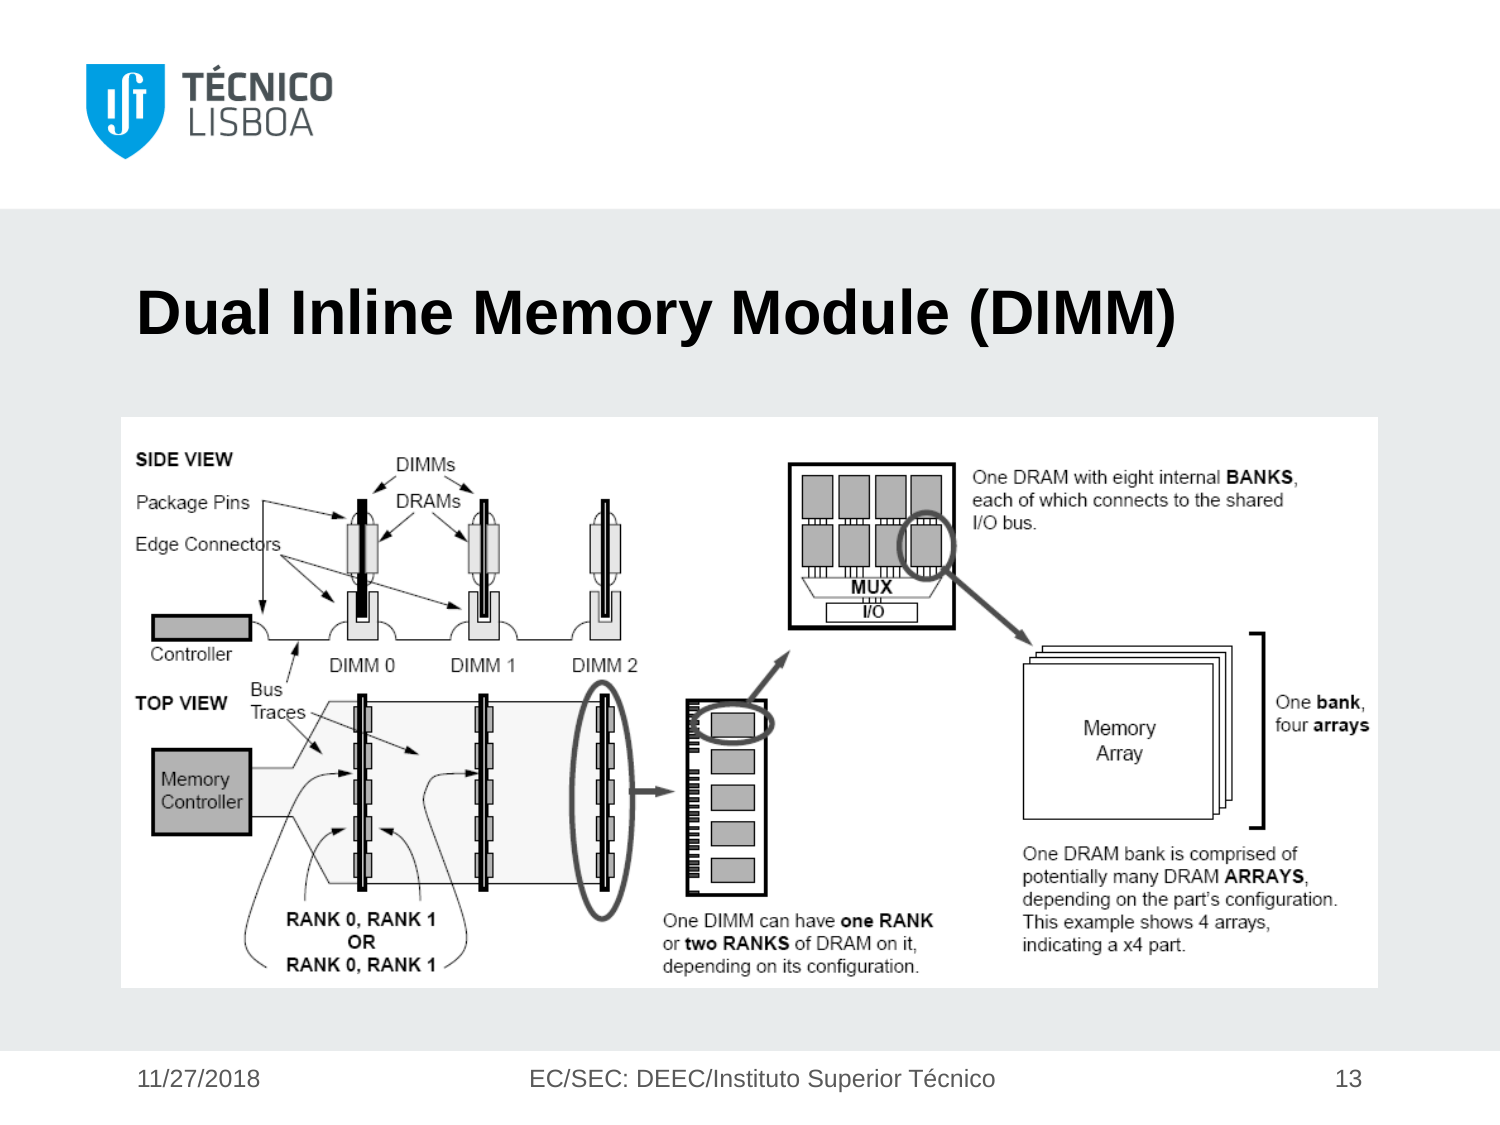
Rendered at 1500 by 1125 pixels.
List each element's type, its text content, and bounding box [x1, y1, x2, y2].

footer EC/SEC: DEEC/Instituto Superior Técnico [512, 1052, 1021, 1103]
slide_number 11/27/2018 [121, 1052, 425, 1103]
slide_number <number> [1077, 1052, 1378, 1103]
title Dual Inline Memory Module (DIMM) [121, 237, 1378, 381]
picture [0, 0, 1500, 1125]
